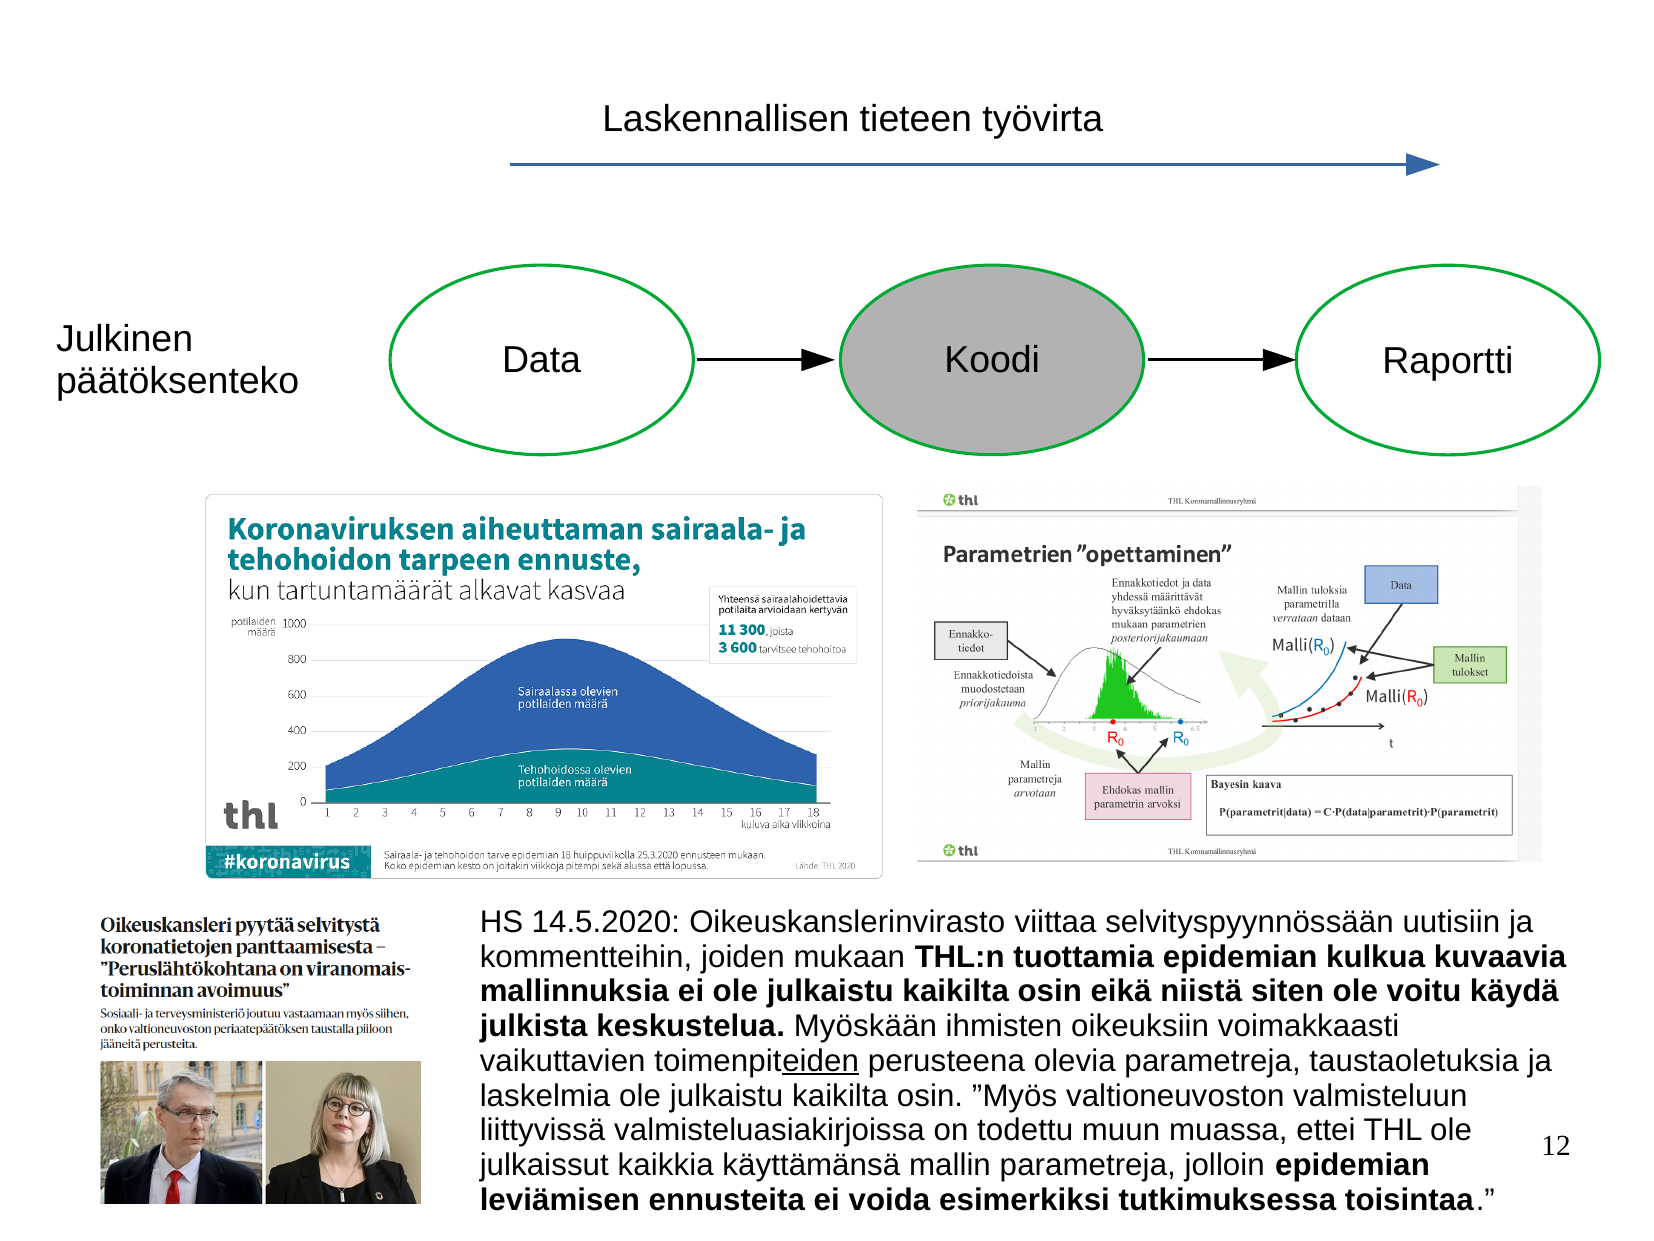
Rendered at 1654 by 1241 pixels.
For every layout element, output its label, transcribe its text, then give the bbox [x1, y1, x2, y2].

picture [89, 914, 430, 1204]
text_box Raportti [1296, 265, 1600, 455]
text_box HS 14.5.2020: Oikeuskanslerinvirasto viittaa selvityspyynnössään uutisiin ja kommentteihin, joiden mukaan THL:n tuottamia epidemian kulkua kuvaavia mallinnuksia ei ole julkaistu kaikilta osin eikä niistä siten ole voitu käydä julkista keskustelua. Myöskään ihmisten oikeuksiin voimakkaasti vaikuttavien toimenpiteiden perusteena olevia parametreja, taustaoletuksia ja laskelmia ole julkaistu kaikilta osin. ”Myös valtioneuvoston valmisteluun liittyvissä valmisteluasiakirjoissa on todettu muun muassa, ettei THL ole julkaissut kaikkia käyttämänsä mallin parametreja, jolloin epidemian leviämisen ennusteita ei voida esimerkiksi tutkimuksessa toisintaa.” [465, 896, 1591, 1227]
text_box Julkinen päätöksenteko [41, 309, 352, 409]
text_box Koodi [840, 265, 1144, 455]
picture [916, 486, 1542, 862]
text_box Laskennallisen tieteen työvirta [587, 90, 1119, 147]
text_box Data [390, 265, 694, 455]
picture [203, 492, 885, 880]
